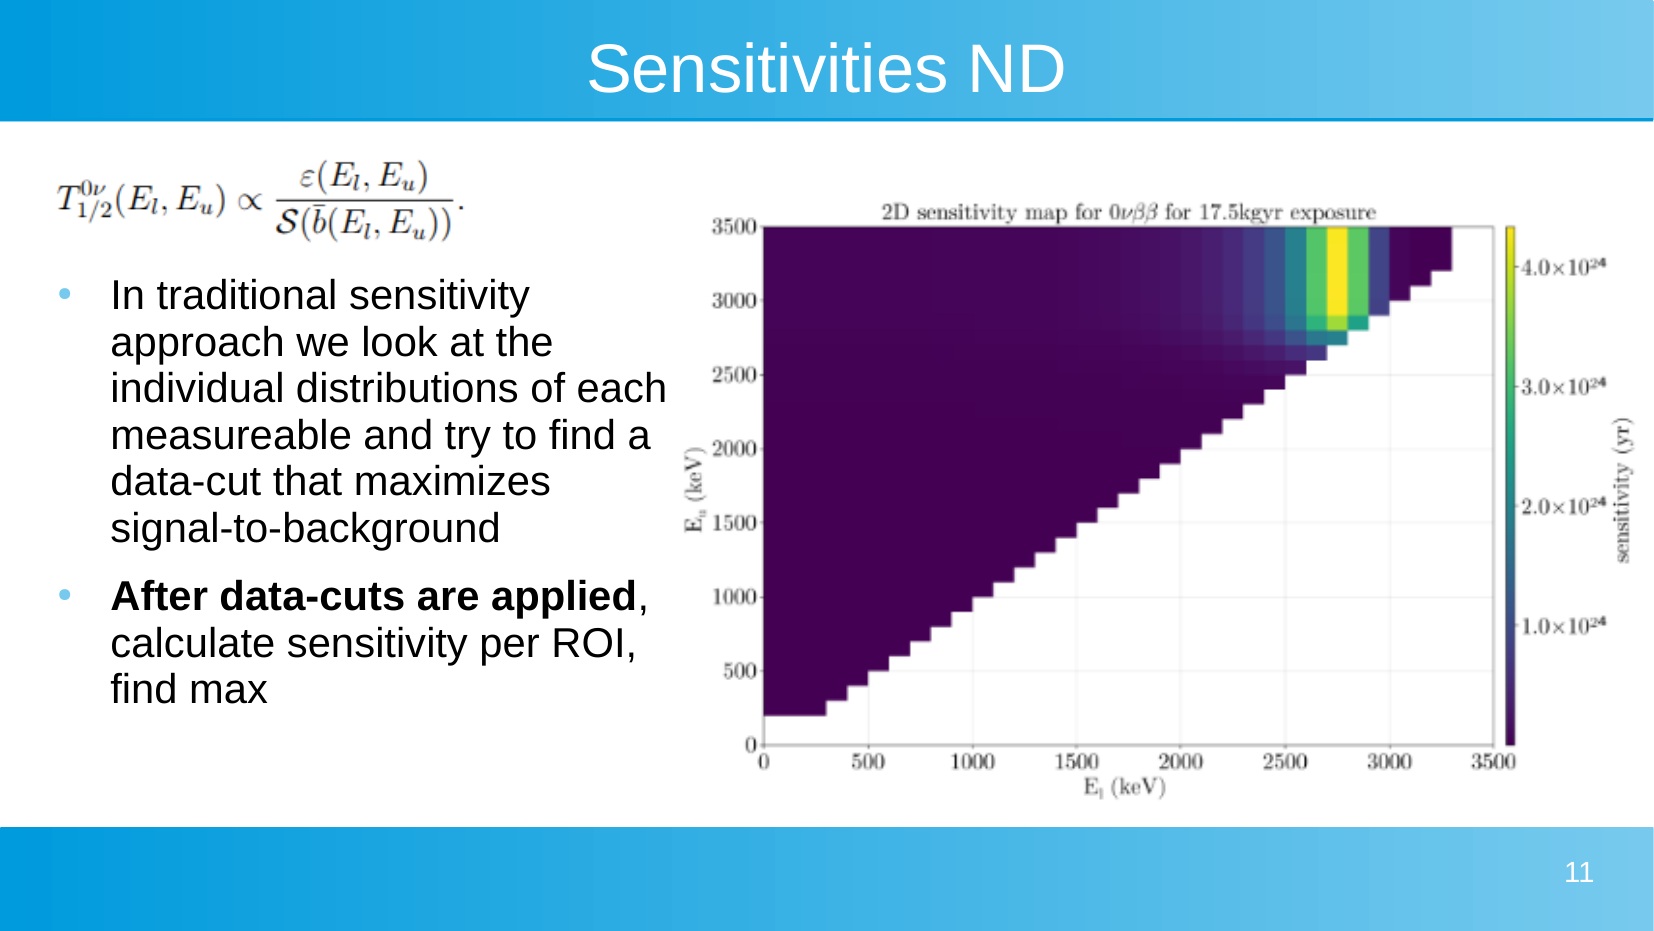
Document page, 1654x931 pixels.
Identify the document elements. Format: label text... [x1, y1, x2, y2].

picture [675, 187, 1643, 826]
title Sensitivities ND [59, 29, 1595, 108]
picture [37, 142, 485, 263]
list In traditional sensitivity approach we look at the individual distributions of each measureable and try to find a data-cut that maximizes signal-to-background After data-cuts are applied, calculate sensitivity per ROI, find max [39, 271, 676, 863]
